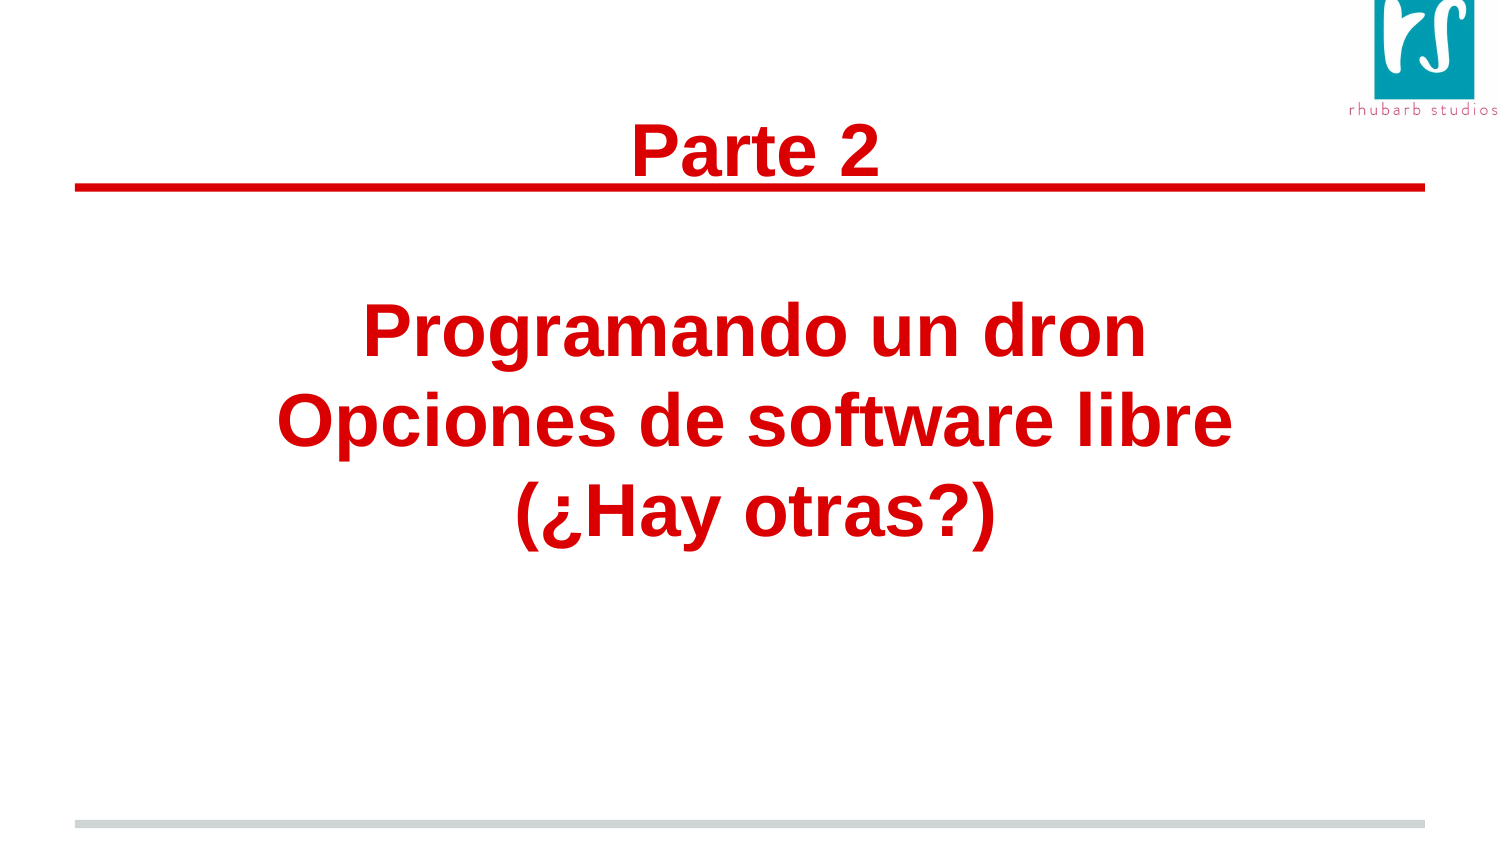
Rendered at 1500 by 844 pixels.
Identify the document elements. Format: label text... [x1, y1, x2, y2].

picture [1348, 0, 1500, 118]
title Parte 2 Programando un dron Opciones de software libre (¿Hay otras?) [80, 237, 1431, 567]
